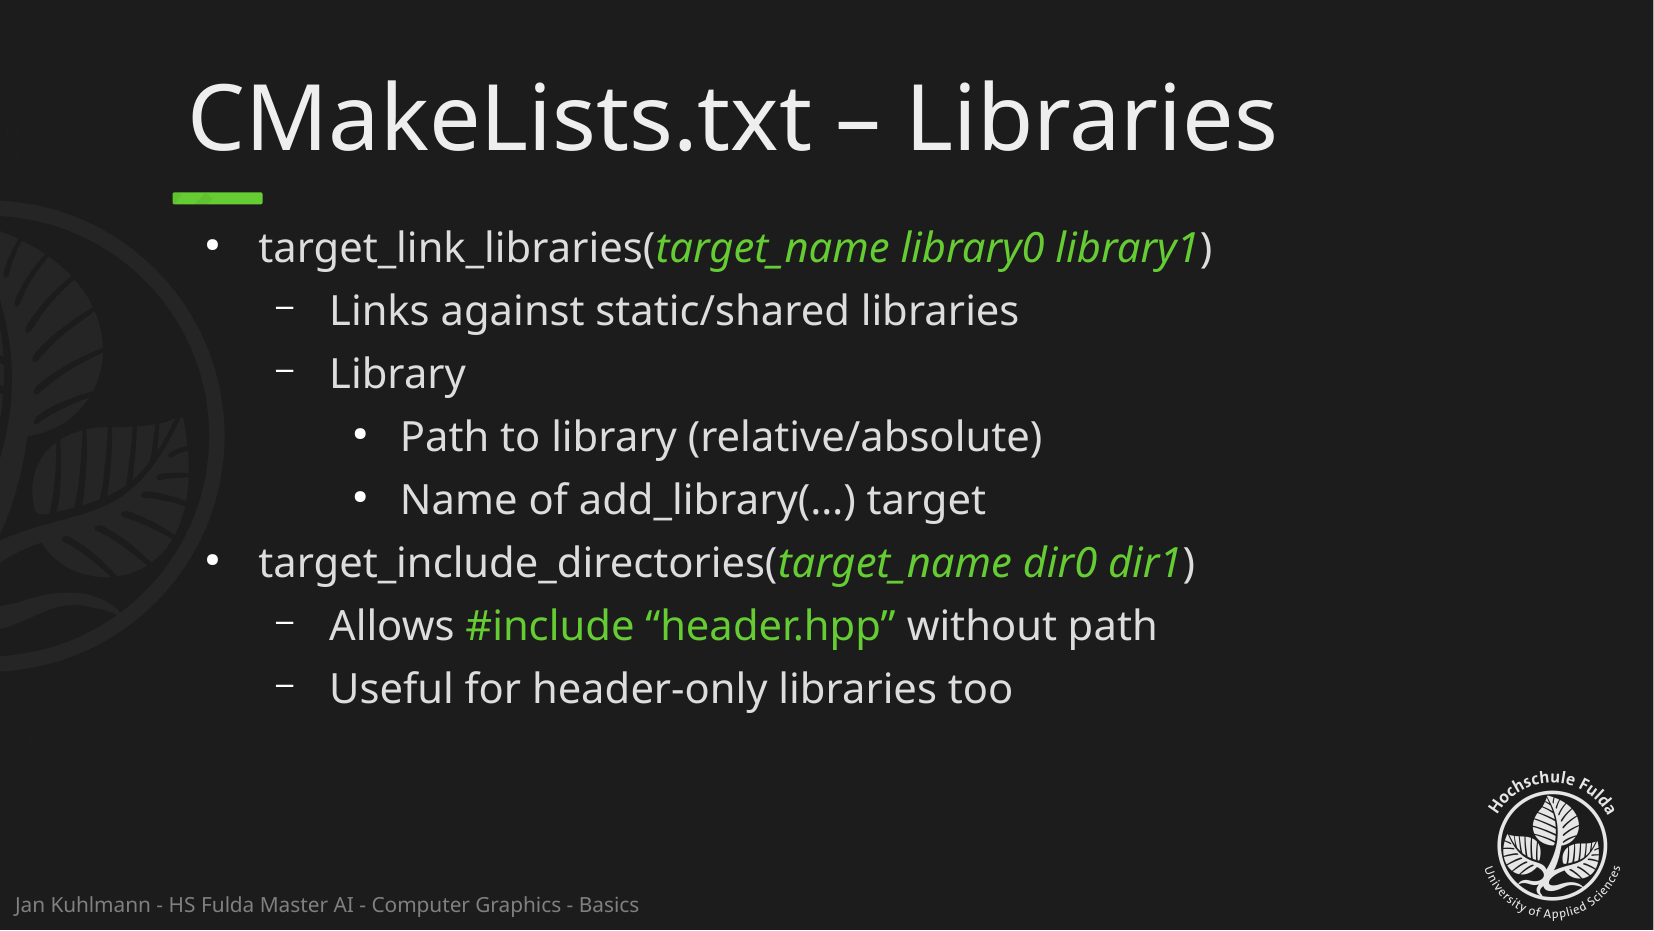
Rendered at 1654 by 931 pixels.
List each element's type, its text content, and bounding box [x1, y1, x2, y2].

title CMakeLists.txt – Libraries [187, 37, 1571, 193]
picture [1485, 771, 1620, 921]
list target_link_libraries(target_name library0 library1) Links against static/shared libraries Library Path to library (relative/absolute) Name of add_library(…) target target_include_directories(target_name dir0 dir1) Allows #include “header.hpp” without path Useful for header-only libraries too [187, 217, 1571, 758]
